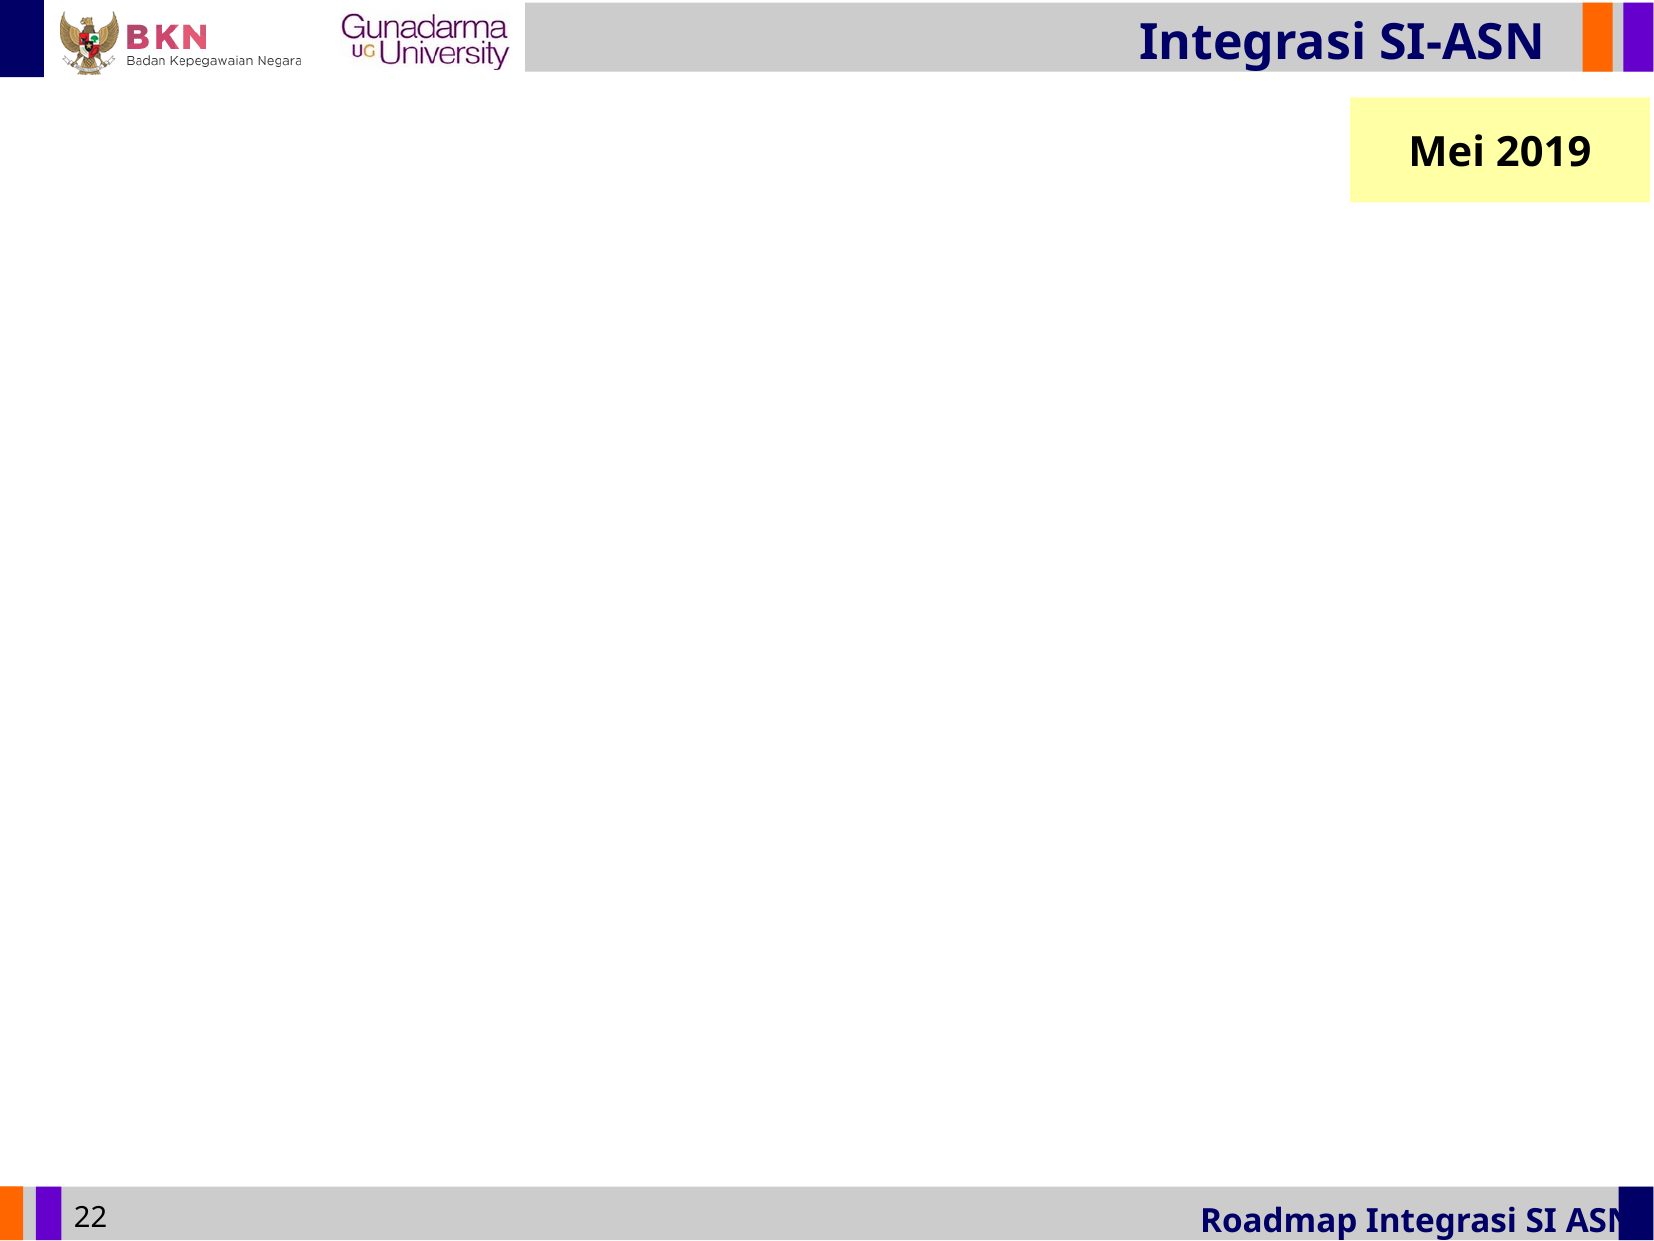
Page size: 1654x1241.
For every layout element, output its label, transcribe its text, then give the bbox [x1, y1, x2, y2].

picture [60, 11, 301, 75]
picture [340, 0, 510, 70]
text_box Mei 2019 [1350, 97, 1651, 203]
